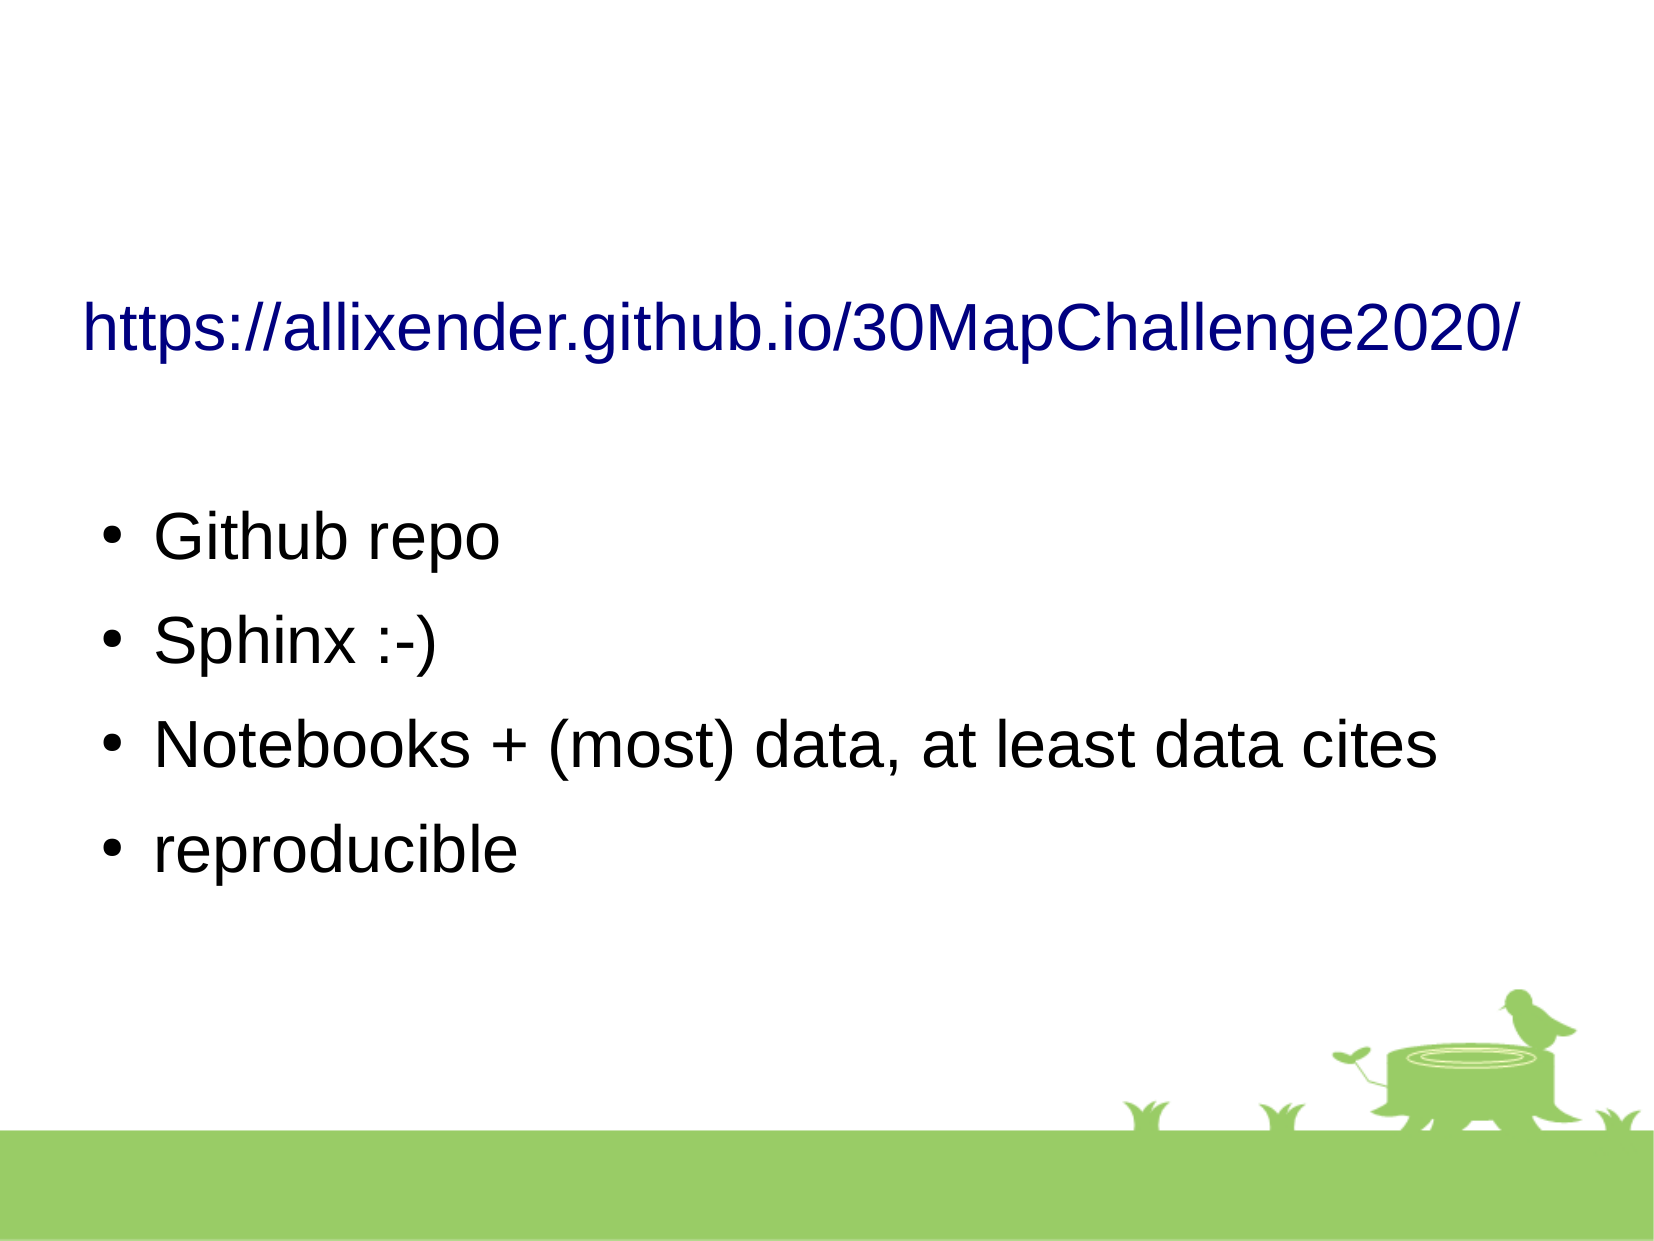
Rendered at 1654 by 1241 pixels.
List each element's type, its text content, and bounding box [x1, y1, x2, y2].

picture [0, 0, 1654, 1241]
list https://allixender.github.io/30MapChallenge2020/ Github repo Sphinx :-) Notebooks + (most) data, at least data cites reproducible [82, 290, 1571, 1010]
